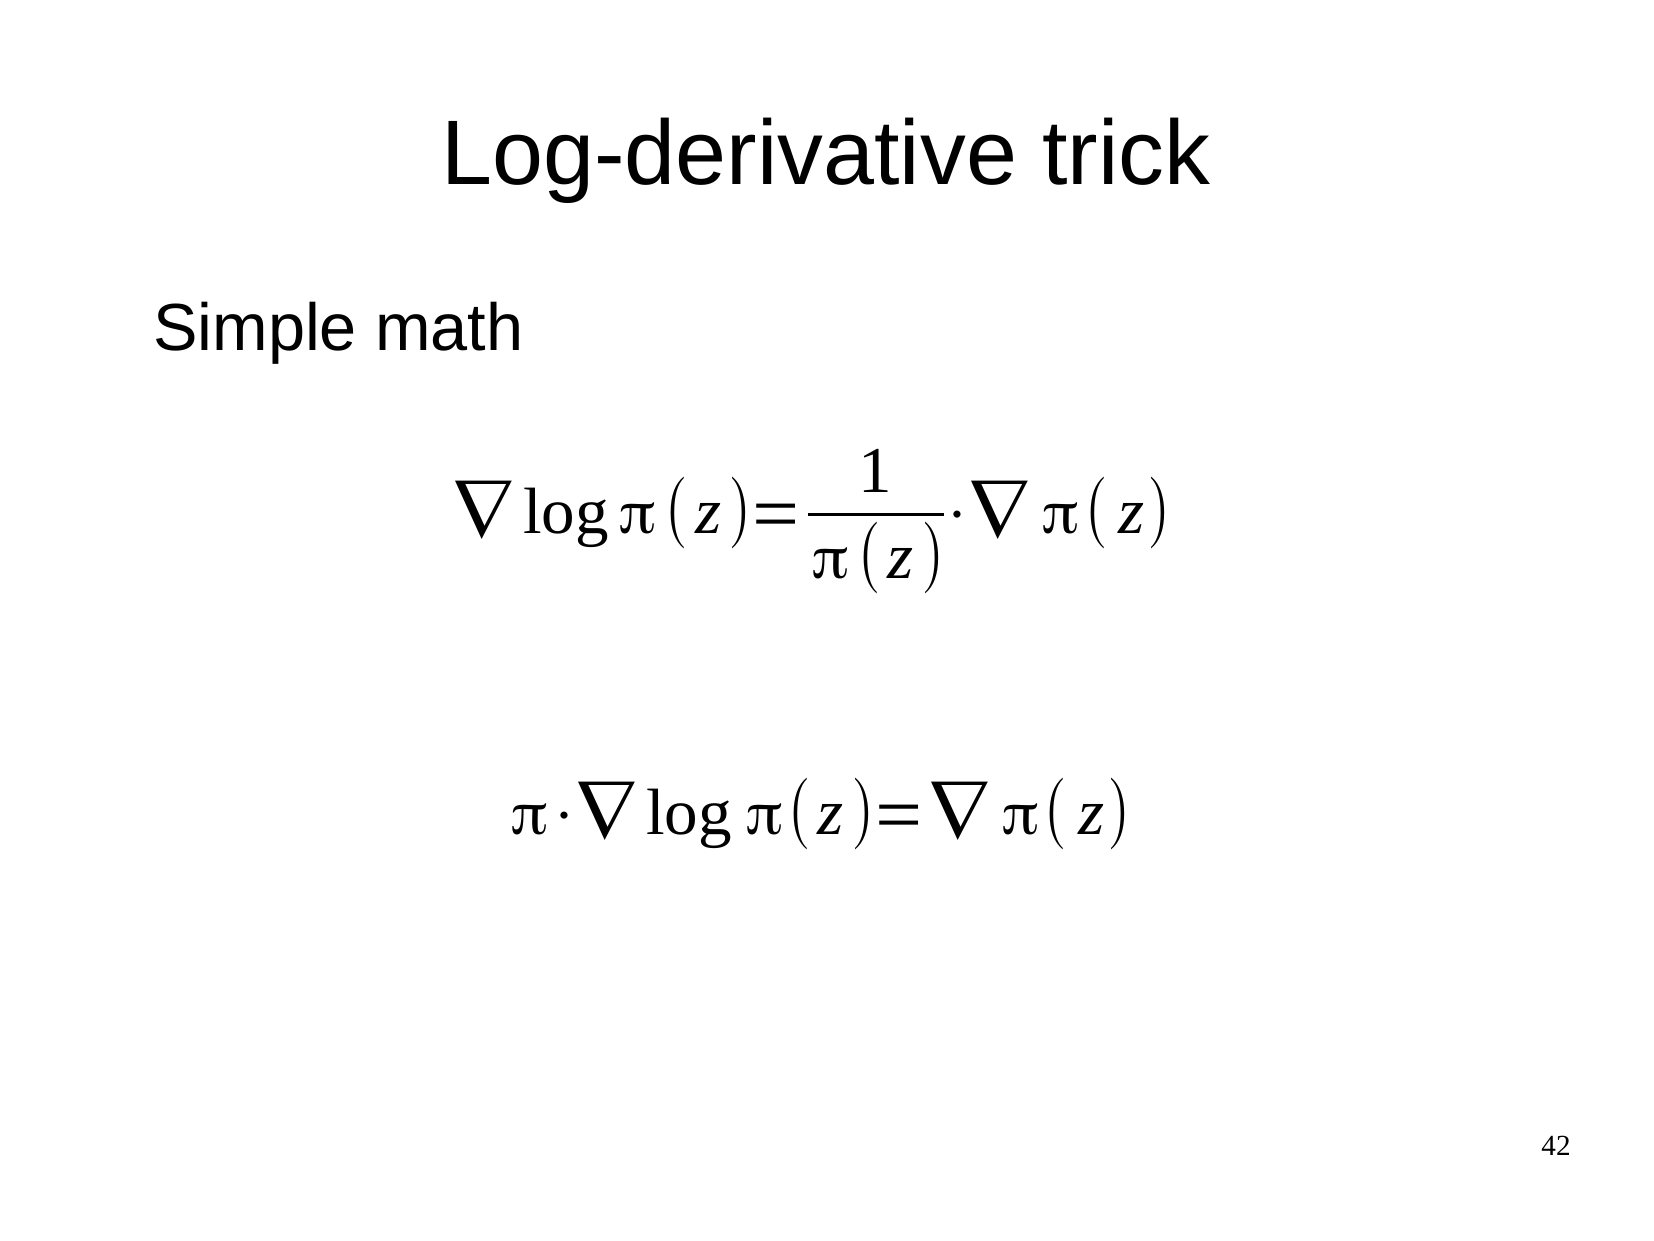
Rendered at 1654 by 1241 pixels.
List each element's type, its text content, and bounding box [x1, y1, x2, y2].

list Simple math [82, 290, 1654, 1241]
title Log-derivative trick [82, 49, 1571, 257]
chart [495, 773, 1147, 852]
chart [435, 435, 1188, 597]
